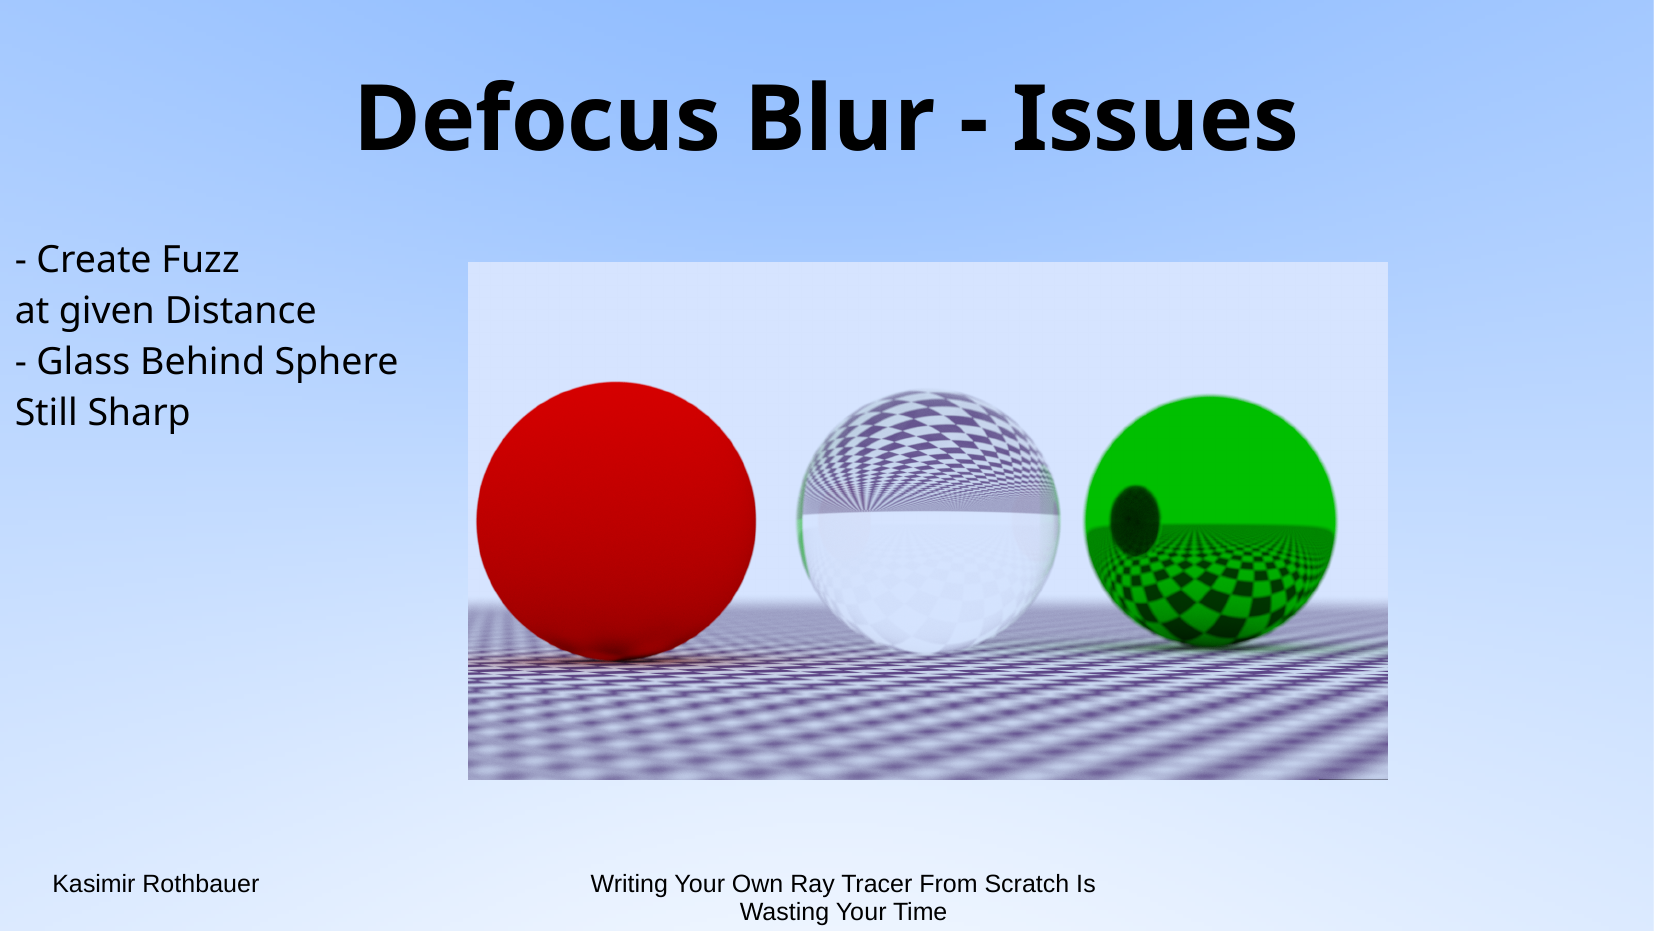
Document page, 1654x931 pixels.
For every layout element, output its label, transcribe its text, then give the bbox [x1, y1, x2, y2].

picture [0, 0, 1654, 931]
title Defocus Blur - Issues [82, 37, 1571, 193]
text_box - Create Fuzz at given Distance - Glass Behind Sphere Still Sharp [0, 225, 424, 495]
text_box Writing Your Own Ray Tracer From Scratch Is Wasting Your Time [562, 862, 1126, 931]
text_box Kasimir Rothbauer [37, 862, 413, 906]
